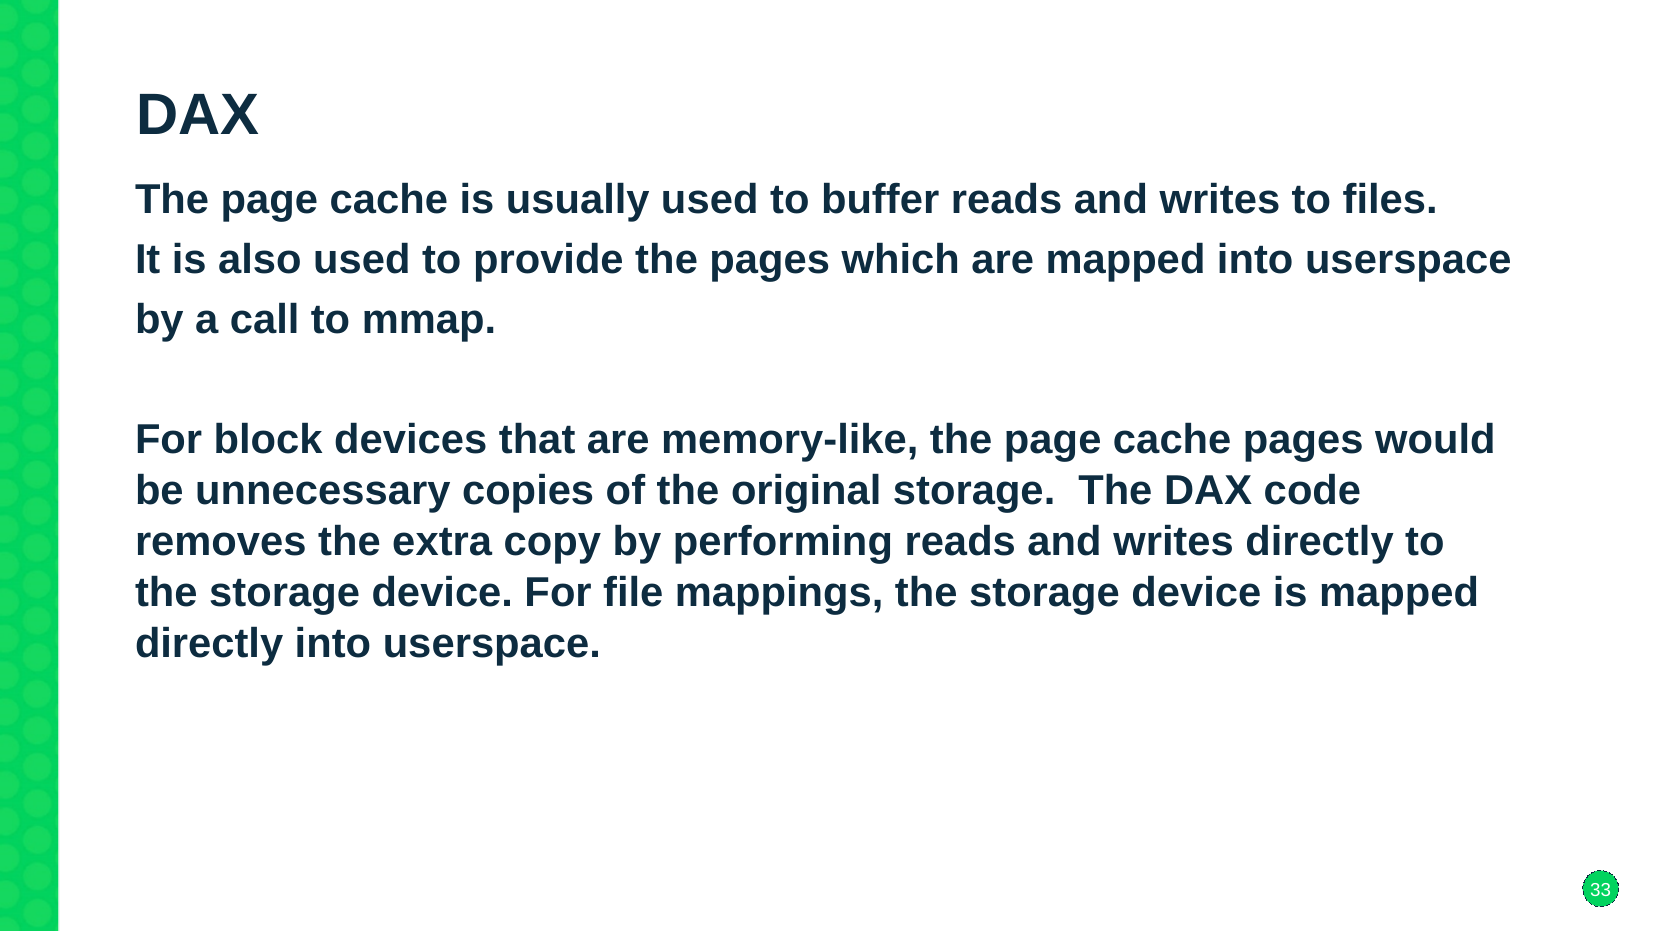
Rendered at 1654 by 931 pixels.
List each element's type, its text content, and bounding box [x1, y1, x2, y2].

list The page cache is usually used to buffer reads and writes to files. It is also used to provide the pages which are mapped into userspace by a call to mmap. For block devices that are memory-like, the page cache pages would be unnecessary copies of the original storage. The DAX code removes the extra copy by performing reads and writes directly to the storage device. For file mappings, the storage device is mapped directly into userspace. [120, 163, 1530, 868]
title DAX [121, 37, 1531, 193]
picture [0, 0, 76, 931]
